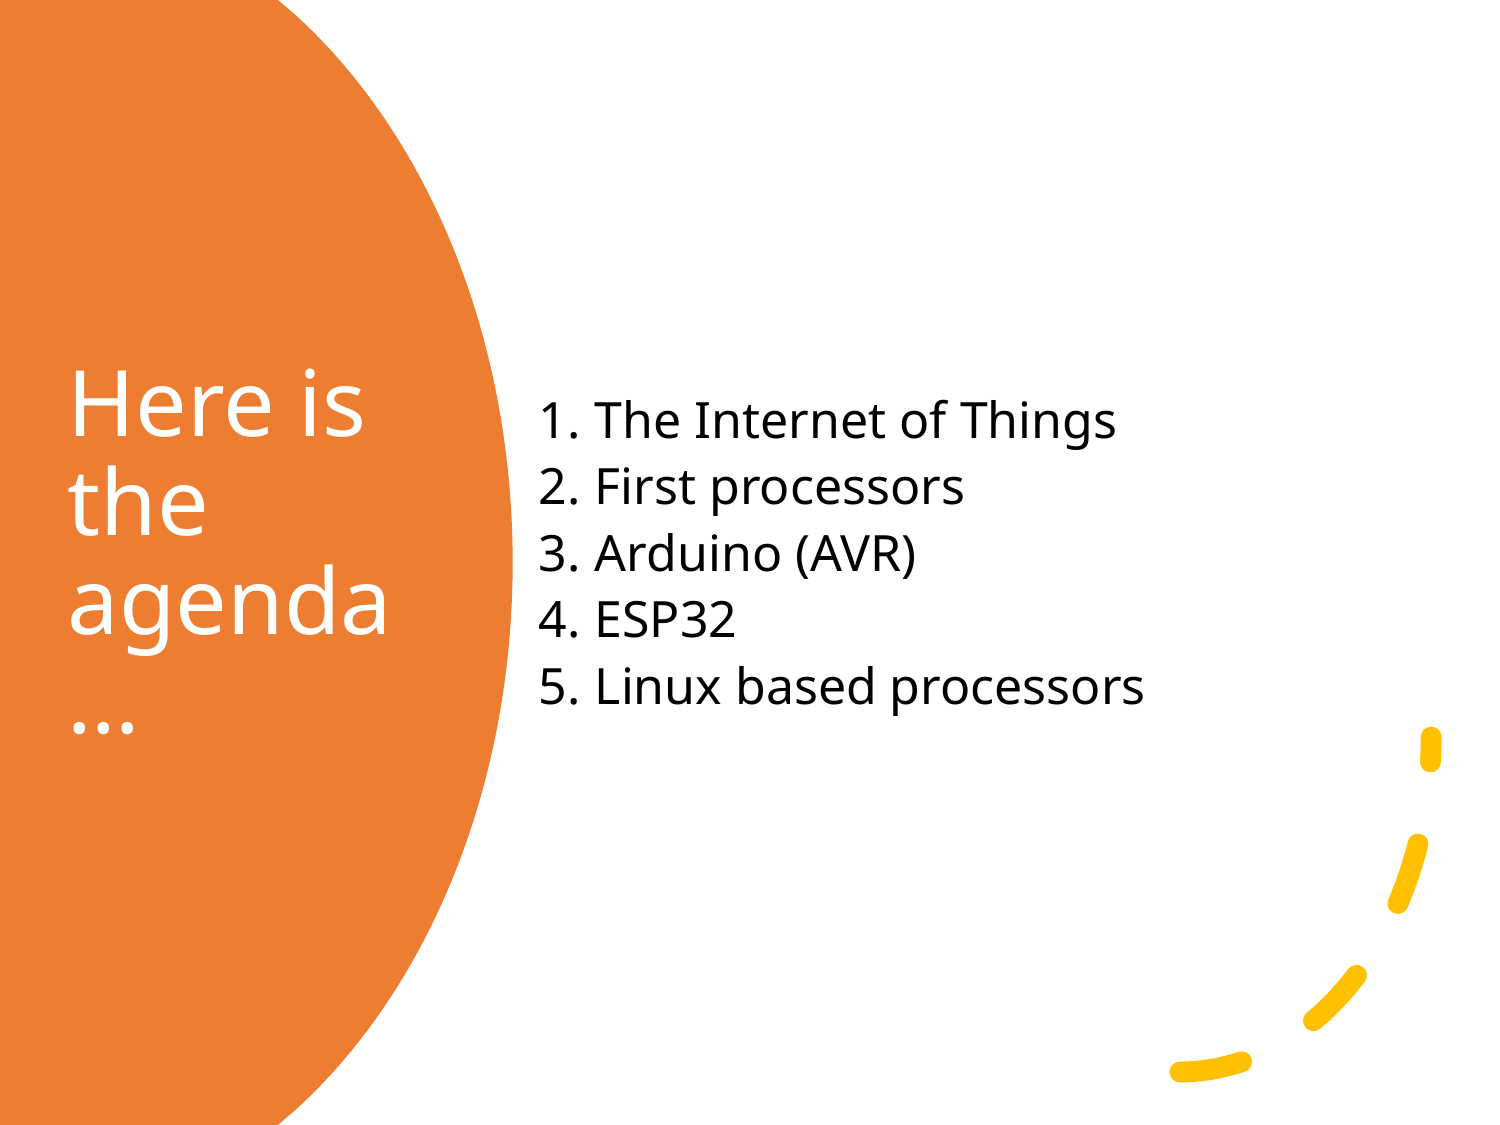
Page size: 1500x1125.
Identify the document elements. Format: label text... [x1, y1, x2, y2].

text_box [0, 0, 1500, 1125]
text_box The Internet of Things First processors Arduino (AVR) ESP32 Linux based processors [514, 97, 1447, 1014]
title Here is the agenda… [53, 189, 447, 921]
